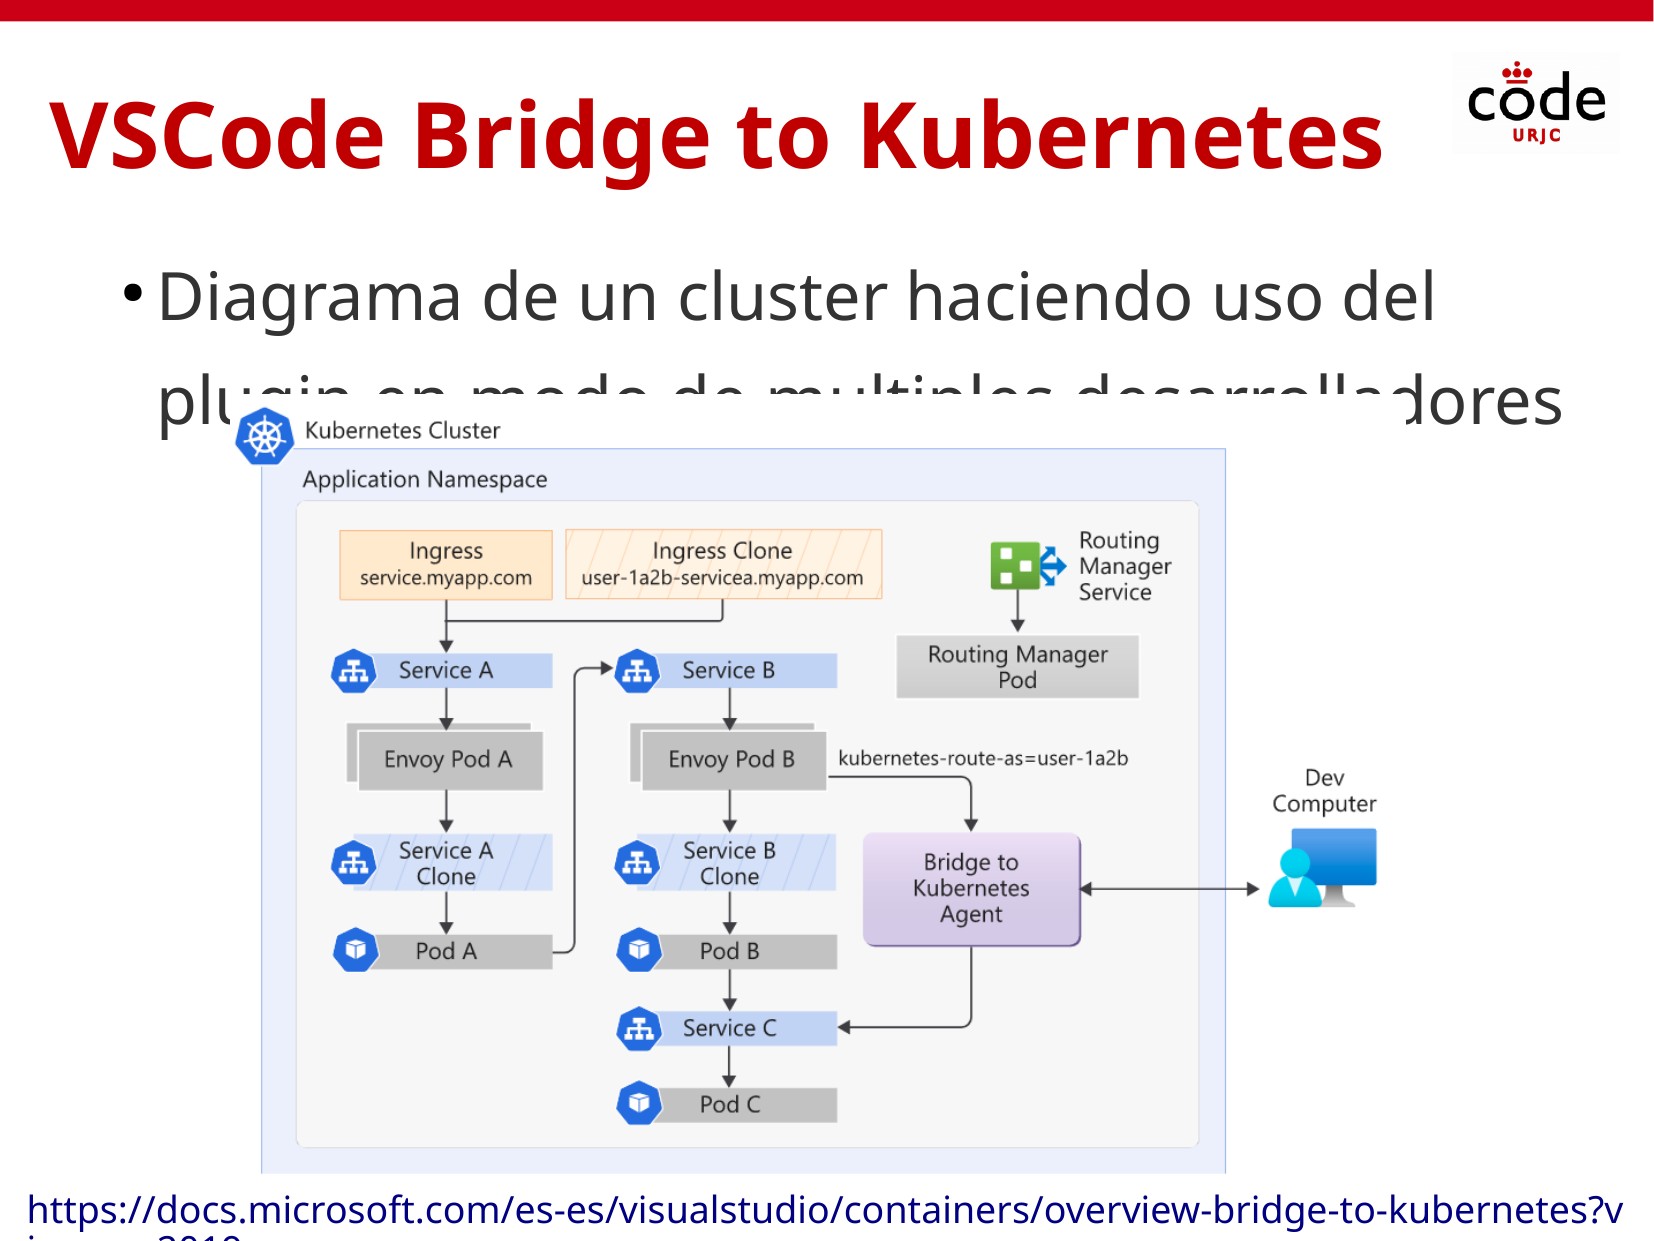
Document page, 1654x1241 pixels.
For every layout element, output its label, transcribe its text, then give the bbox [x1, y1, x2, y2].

text_box https://docs.microsoft.com/es-es/visualstudio/containers/overview-bridge-to-kubernetes?view=vs-2019 [11, 1176, 1641, 1229]
picture [1452, 52, 1620, 154]
title VSCode Bridge to Kubernetes [34, 62, 1437, 126]
list Diagrama de un cluster haciendo uso del plugin en modo de multiples desarrolladores [85, 235, 1574, 1012]
picture [230, 394, 1406, 1176]
